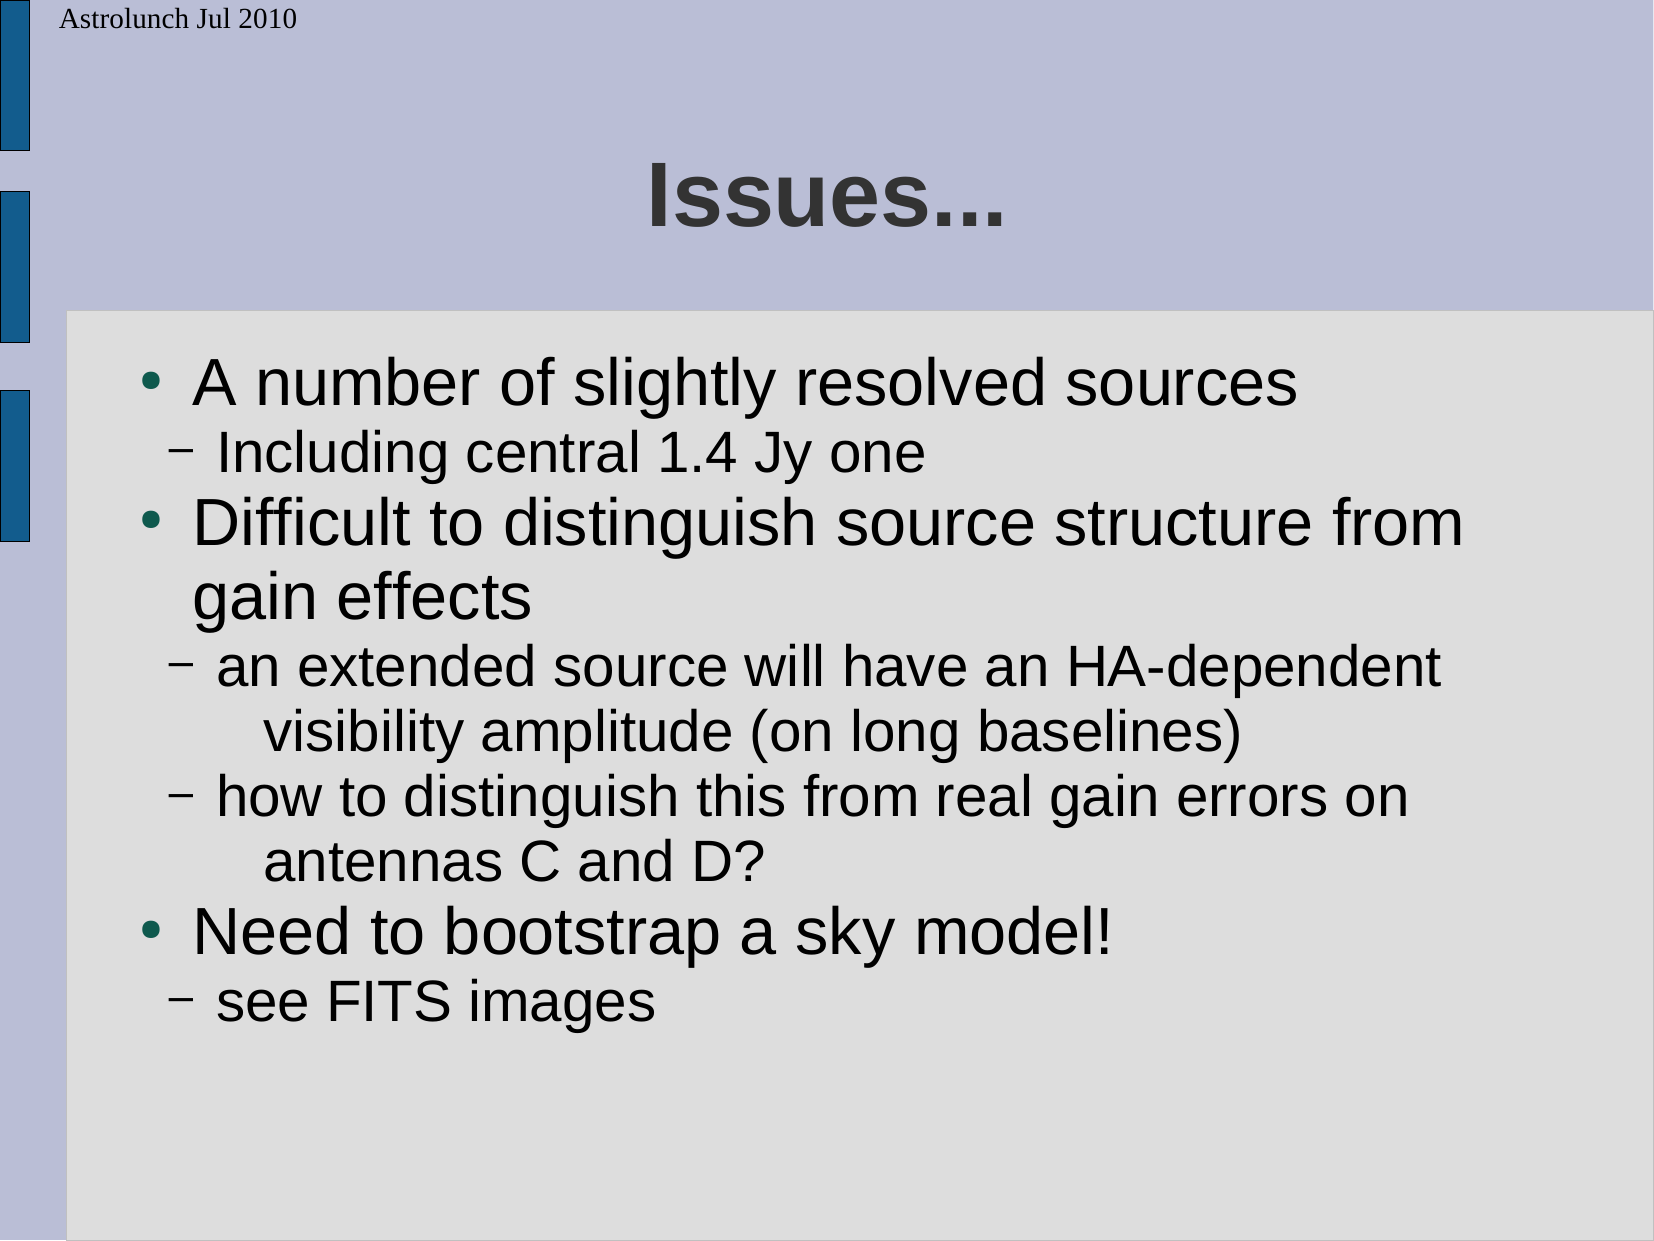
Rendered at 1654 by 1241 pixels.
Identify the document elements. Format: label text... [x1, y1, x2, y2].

list A number of slightly resolved sources Including central 1.4 Jy one Difficult to distinguish source structure from gain effects an extended source will have an HA-dependent visibility amplitude (on long baselines) how to distinguish this from real gain errors on antennas C and D? Need to bootstrap a sky model! see FITS images [121, 344, 1534, 1149]
title Issues... [121, 98, 1534, 291]
